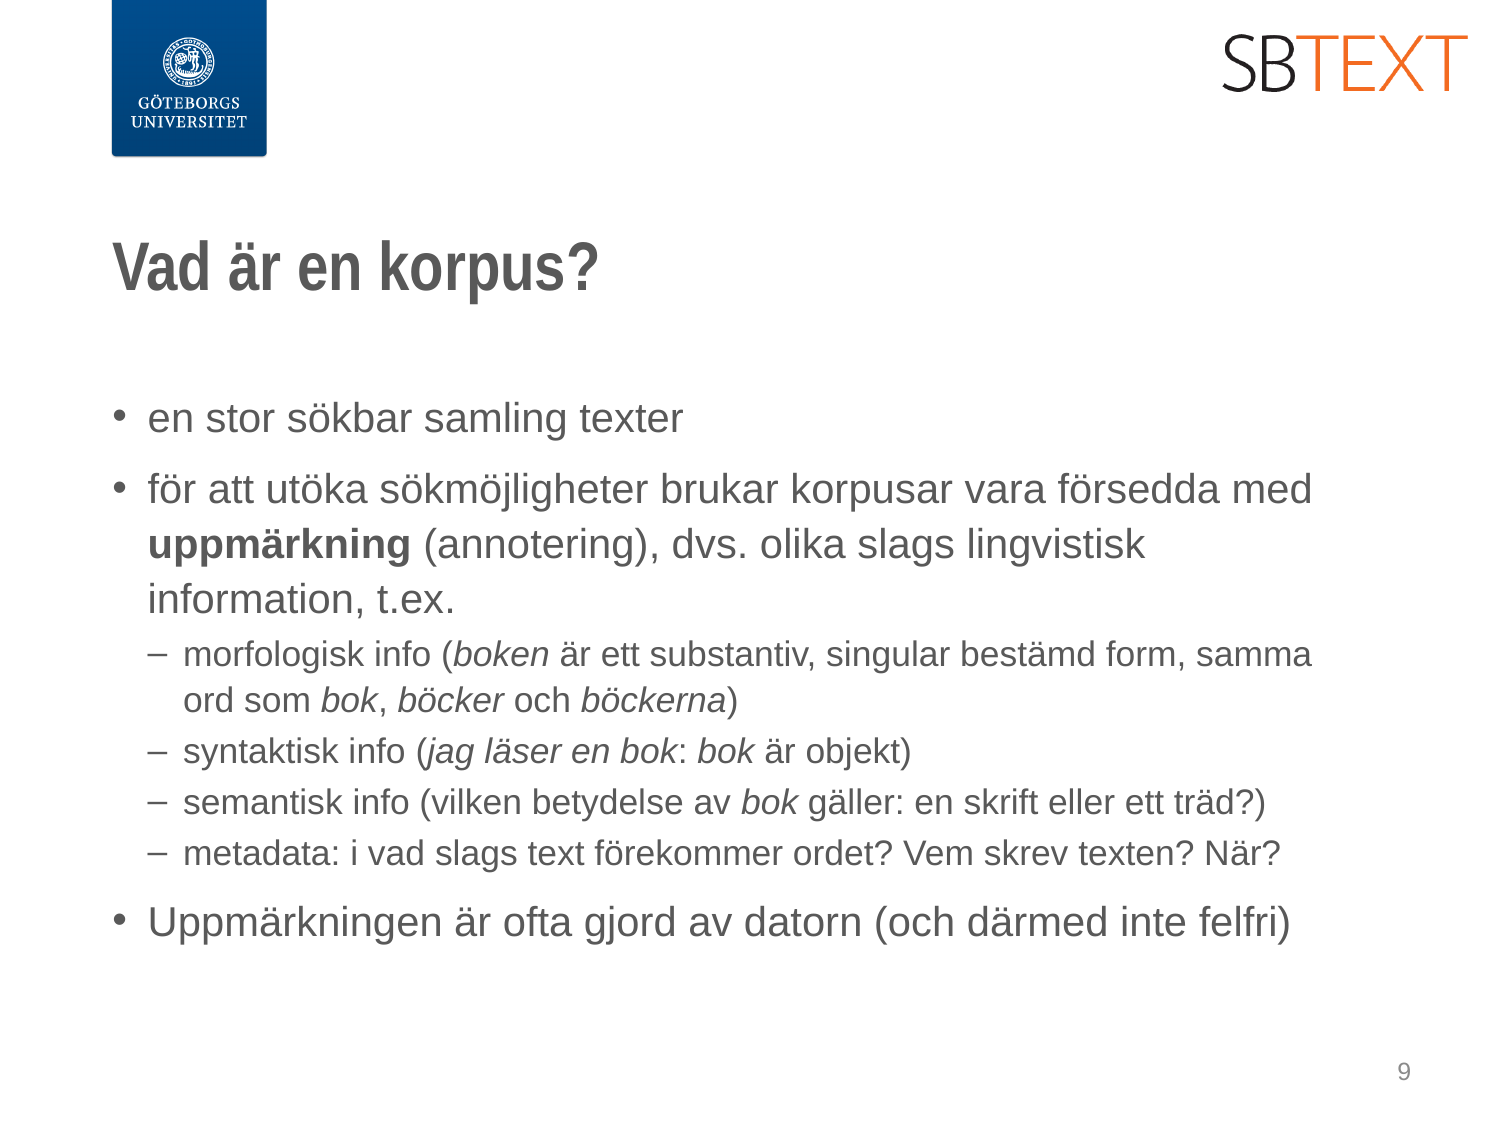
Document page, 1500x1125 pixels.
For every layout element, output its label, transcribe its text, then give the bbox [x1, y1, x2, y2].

title Vad är en korpus? [112, 231, 1412, 362]
list en stor sökbar samling texter för att utöka sökmöjligheter brukar korpusar vara försedda med uppmärkning (annotering), dvs. olika slags lingvistisk information, t.ex. morfologisk info (boken är ett substantiv, singular bestämd form, samma ord som bok, böcker och böckerna) syntaktisk info (jag läser en bok: bok är objekt) semantisk info (vilken betydelse av bok gäller: en skrift eller ett träd?) metadata: i vad slags text förekommer ordet? Vem skrev texten? När? Uppmärkningen är ofta gjord av datorn (och därmed inte felfri) [112, 385, 1341, 1012]
slide_number <number> [1316, 1051, 1412, 1091]
picture [1205, 19, 1476, 110]
picture [110, 0, 268, 159]
